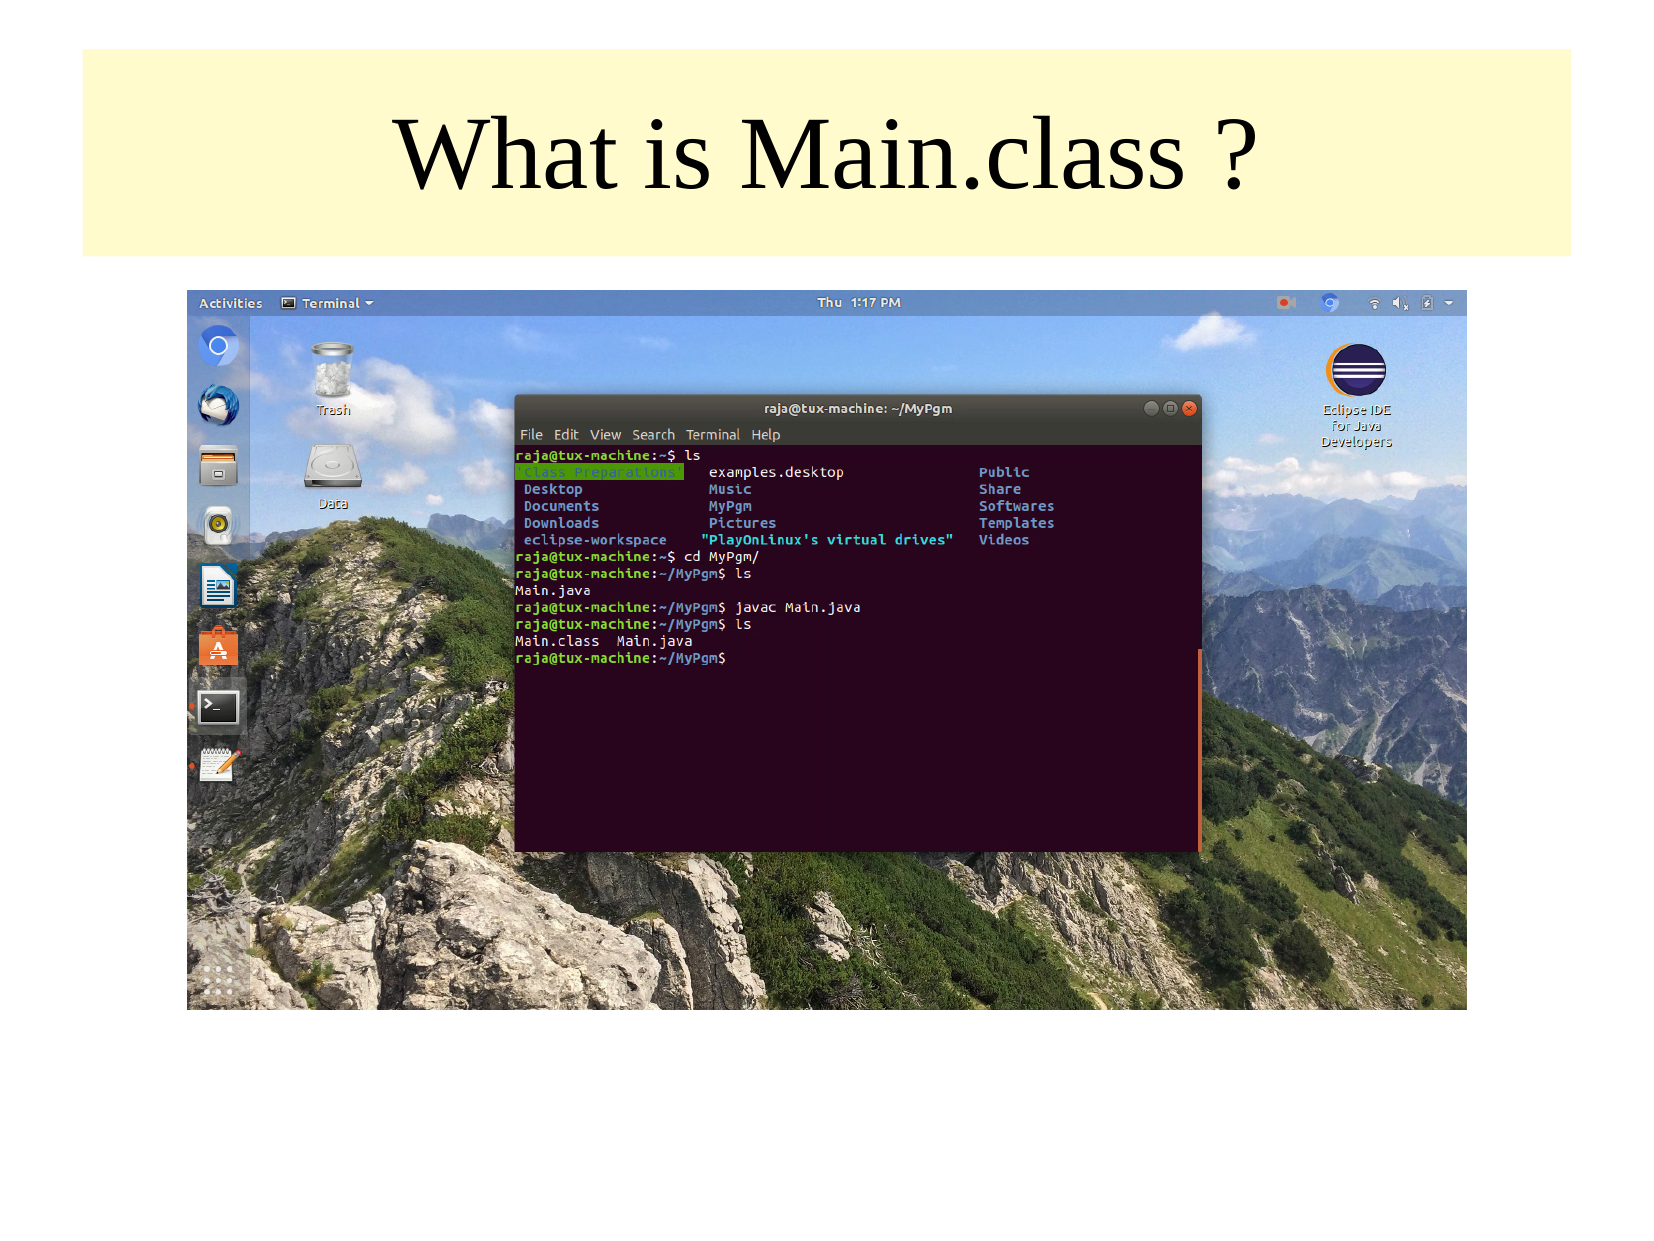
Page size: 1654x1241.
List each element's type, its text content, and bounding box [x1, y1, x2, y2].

title What is Main.class ? [82, 49, 1571, 257]
picture [187, 290, 1467, 1010]
